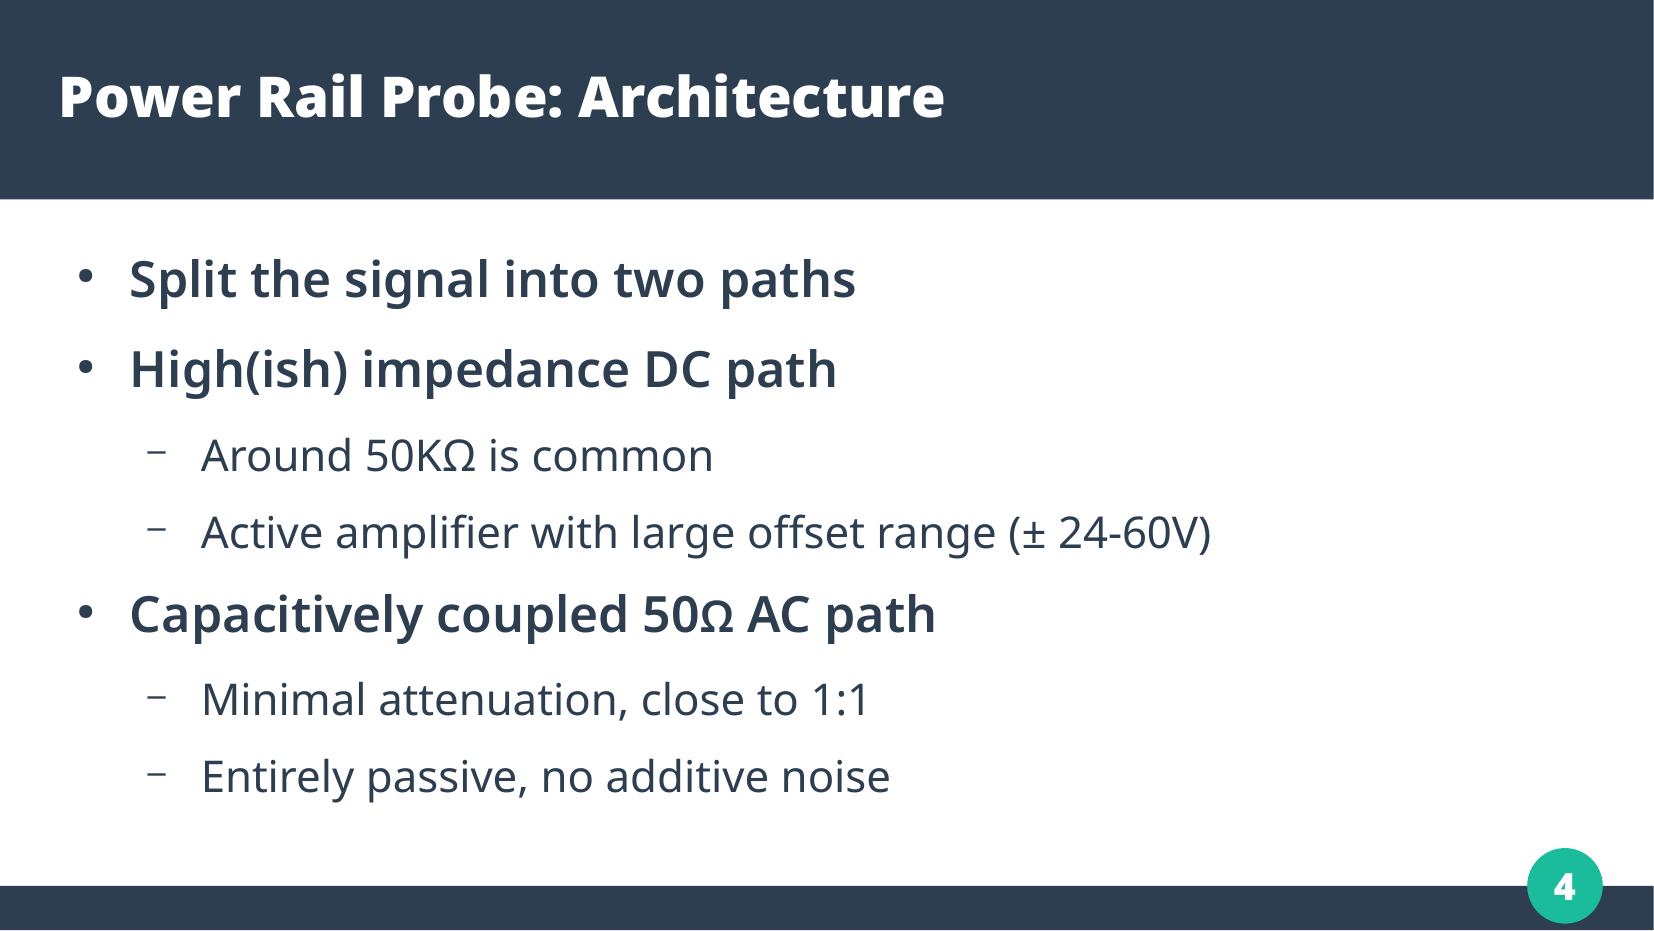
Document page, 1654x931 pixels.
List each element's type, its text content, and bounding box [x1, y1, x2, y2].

title Power Rail Probe: Architecture [59, 37, 1595, 155]
list Split the signal into two paths High(ish) impedance DC path Around 50KΩ is common Active amplifier with large offset range (± 24-60V) Capacitively coupled 50Ω AC path Minimal attenuation, close to 1:1 Entirely passive, no additive noise [59, 243, 1595, 864]
